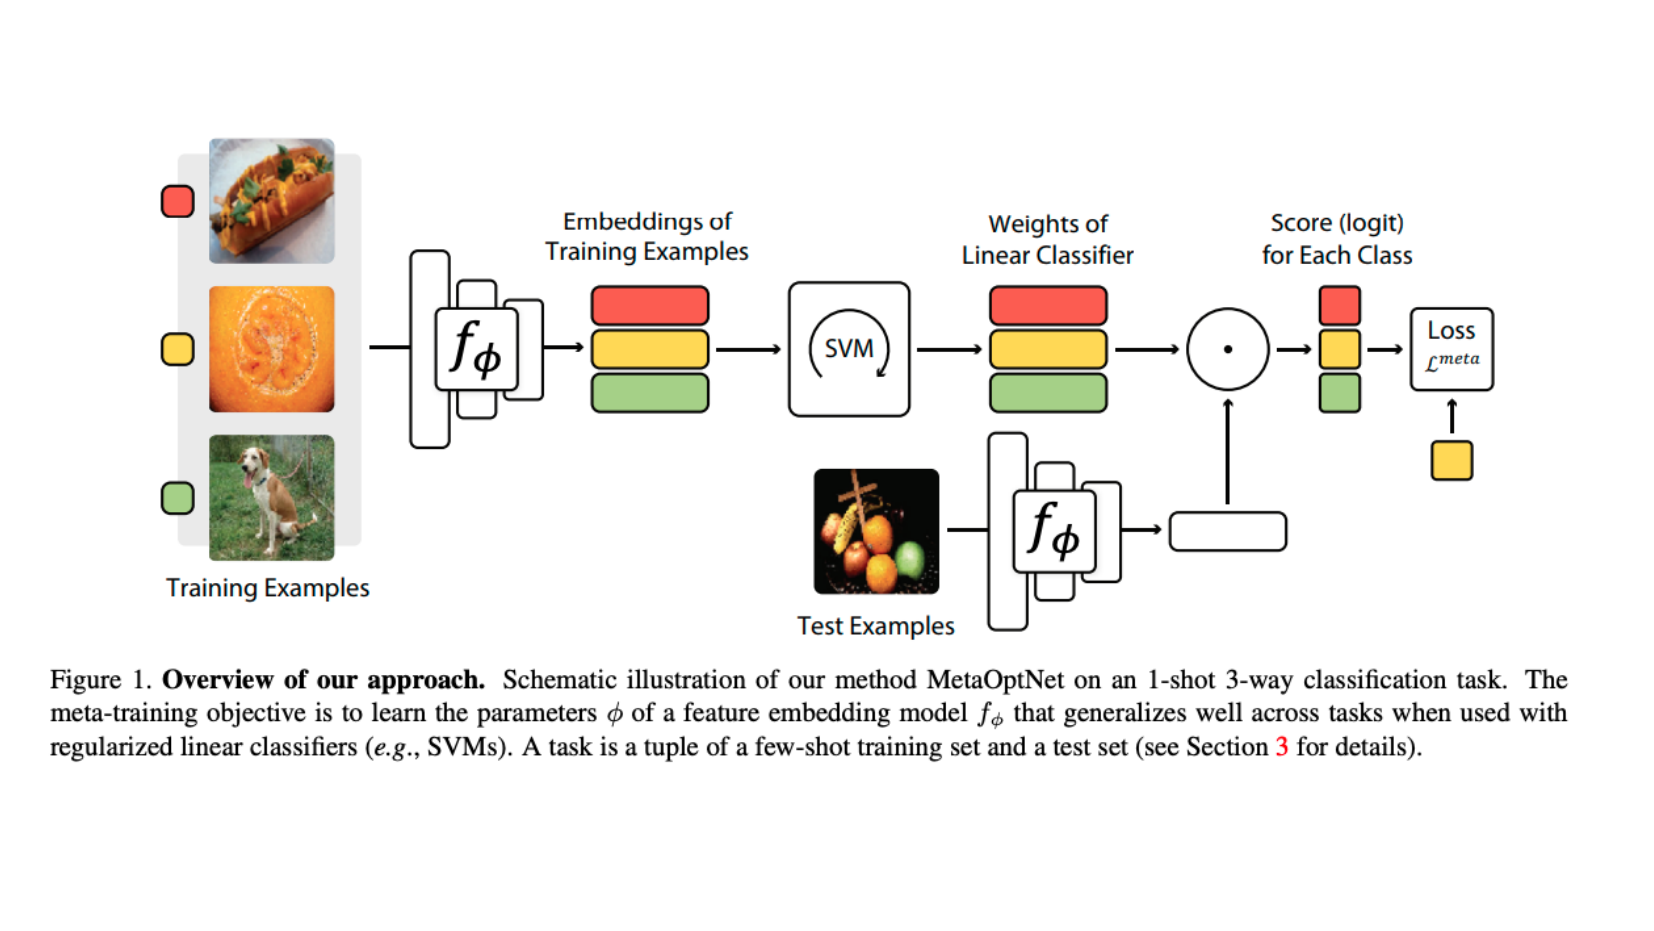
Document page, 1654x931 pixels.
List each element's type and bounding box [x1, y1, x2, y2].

picture [40, 122, 1579, 770]
